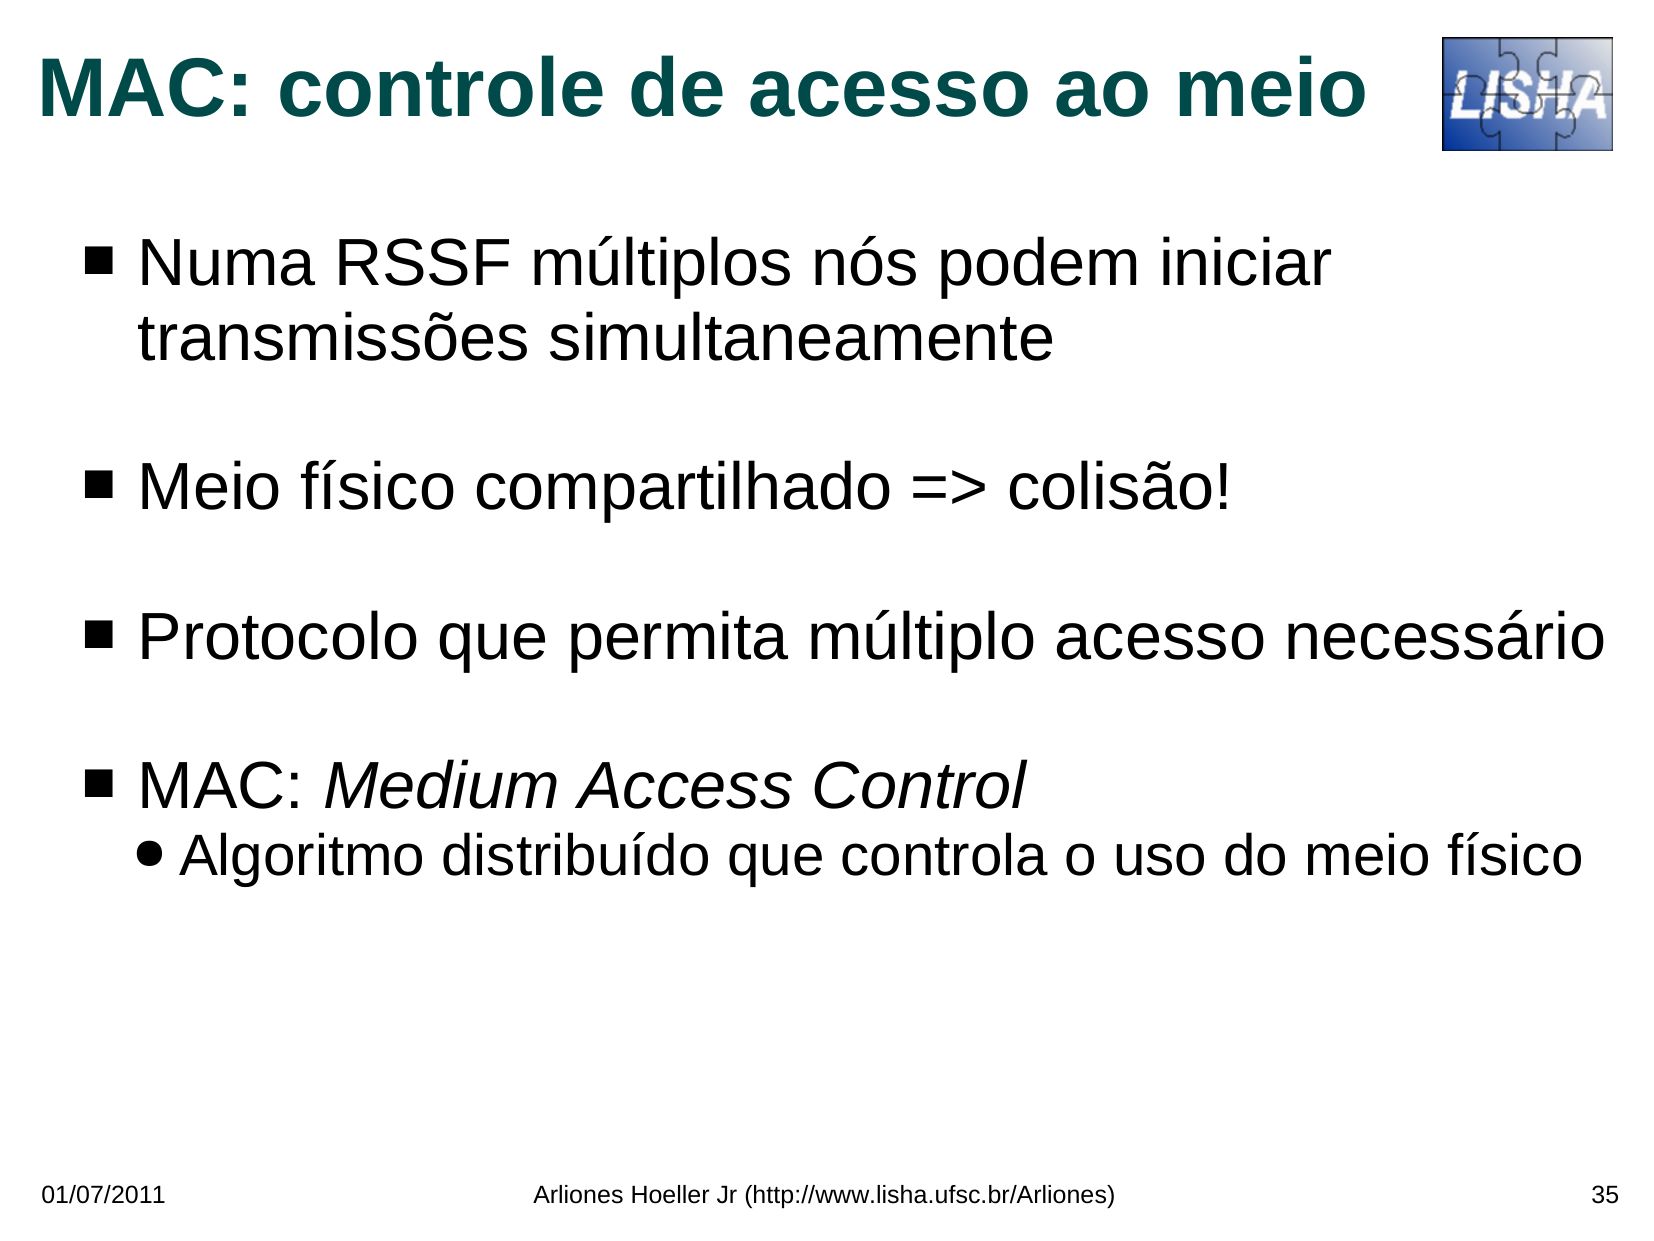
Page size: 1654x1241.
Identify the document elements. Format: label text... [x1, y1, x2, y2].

picture [1442, 37, 1613, 151]
title MAC: controle de acesso ao meio [37, 37, 1426, 151]
list Numa RSSF múltiplos nós podem iniciar transmissões simultaneamente Meio físico compartilhado => colisão! Protocolo que permita múltiplo acesso necessário MAC: Medium Access Control Algoritmo distribuído que controla o uso do meio físico [37, 225, 1613, 1163]
